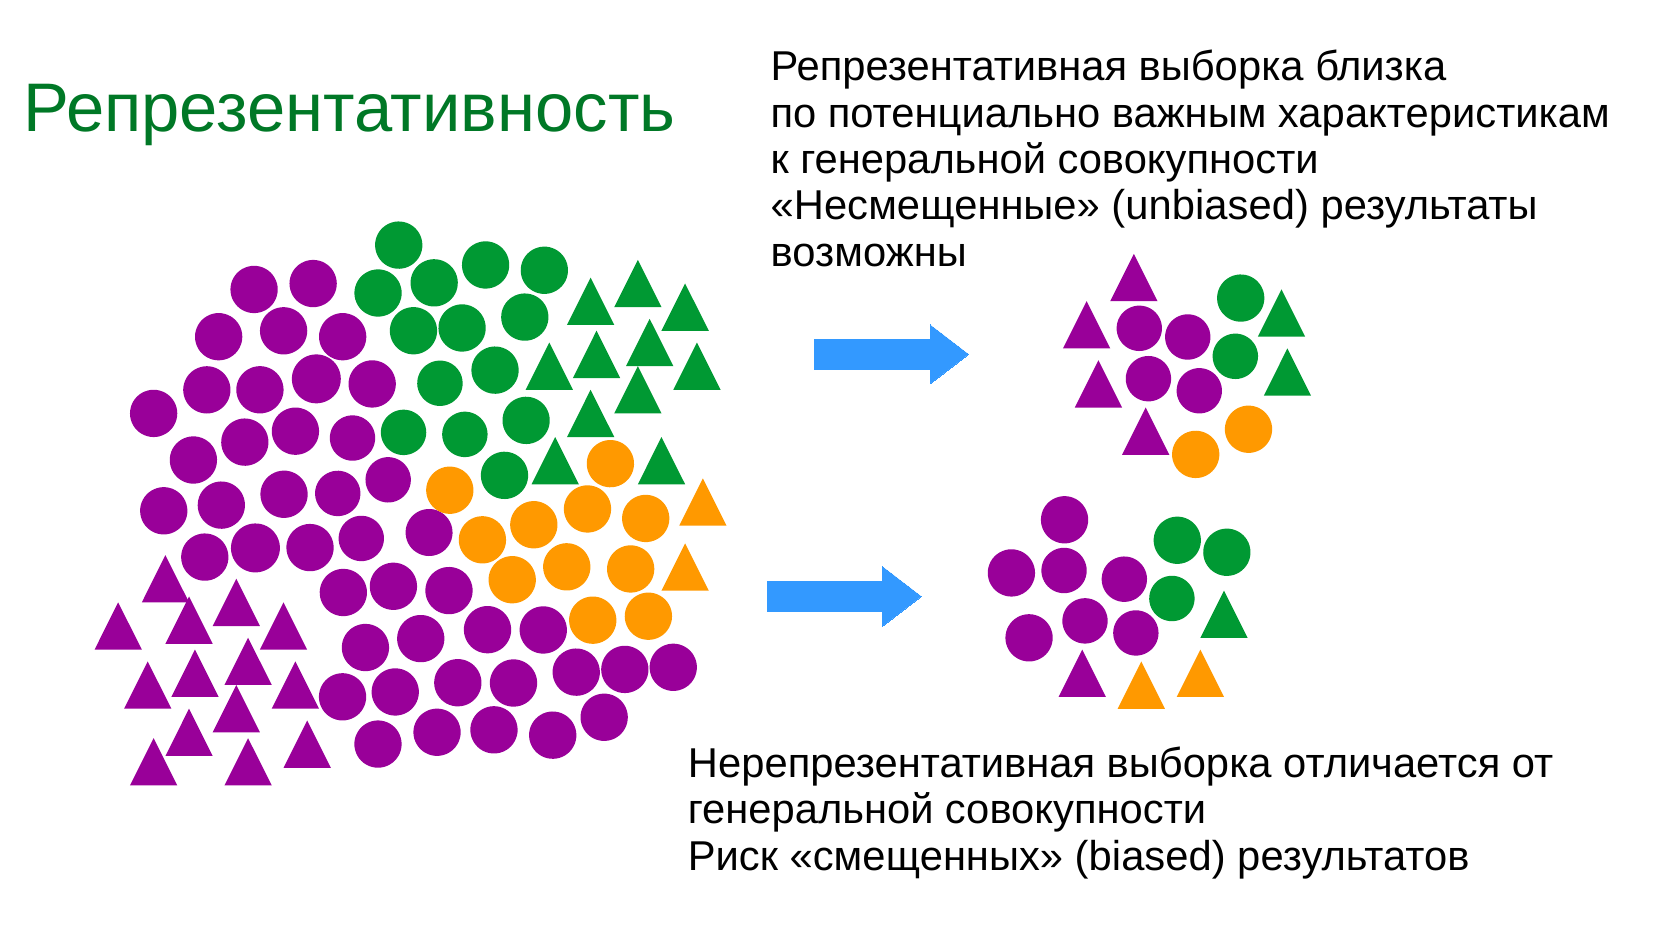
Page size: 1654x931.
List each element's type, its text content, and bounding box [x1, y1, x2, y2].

text_box [165, 708, 213, 756]
text_box [260, 470, 308, 518]
text_box [531, 437, 579, 485]
text_box [224, 738, 272, 786]
text_box [1149, 575, 1195, 622]
text_box [197, 481, 245, 529]
text_box [329, 415, 376, 461]
text_box [489, 659, 538, 707]
text_box [397, 615, 445, 663]
title Репрезентативность [23, 23, 1630, 193]
text_box [417, 360, 463, 406]
text_box [371, 668, 419, 716]
text_box [624, 592, 673, 640]
text_box [354, 720, 402, 768]
text_box [525, 342, 573, 390]
text_box Нерепрезентативная выборка отличается от генеральной совокупности Риск «смещенных» (biased) результатов [673, 732, 1619, 887]
text_box [319, 568, 367, 617]
text_box [1117, 661, 1165, 709]
text_box [283, 720, 331, 768]
text_box [1224, 405, 1273, 453]
text_box [259, 602, 308, 650]
text_box [614, 318, 674, 414]
text_box [1122, 407, 1170, 455]
text_box [389, 304, 486, 355]
text_box [543, 543, 591, 591]
text_box [480, 451, 529, 500]
text_box [661, 283, 709, 331]
text_box [291, 313, 367, 404]
text_box [413, 708, 461, 756]
text_box [529, 711, 577, 759]
text_box [140, 487, 188, 535]
text_box [129, 738, 178, 786]
text_box [129, 389, 178, 438]
text_box [580, 693, 628, 741]
text_box [1113, 610, 1159, 656]
text_box [614, 259, 662, 308]
text_box [1172, 430, 1220, 479]
text_box [461, 241, 510, 289]
text_box [1217, 283, 1265, 322]
text_box [463, 606, 512, 654]
text_box [1074, 360, 1123, 408]
text_box [171, 649, 219, 697]
text_box [169, 436, 218, 484]
text_box Репрезентативная выборка близка по потенциально важным характеристикам к генеральной совокупности «Несмещенные» (unbiased) результаты возможны [755, 35, 1642, 283]
text_box [1062, 301, 1111, 349]
text_box [221, 418, 269, 466]
text_box [563, 485, 612, 533]
text_box [814, 324, 969, 384]
text_box [380, 409, 427, 456]
text_box [622, 494, 670, 543]
text_box [1176, 649, 1225, 697]
text_box [519, 606, 567, 654]
text_box [1058, 649, 1106, 697]
text_box [212, 578, 260, 627]
text_box [1101, 556, 1148, 602]
text_box [637, 437, 686, 485]
text_box [271, 407, 320, 455]
text_box [341, 623, 390, 672]
text_box [405, 466, 474, 557]
text_box [679, 478, 727, 526]
text_box [289, 259, 337, 308]
text_box [124, 661, 172, 709]
text_box [569, 596, 617, 644]
text_box [601, 643, 697, 694]
text_box [1257, 289, 1306, 337]
text_box [572, 330, 621, 379]
text_box [502, 396, 550, 445]
text_box [94, 602, 142, 650]
text_box [286, 523, 334, 572]
text_box [566, 277, 615, 325]
text_box [318, 673, 367, 721]
text_box [338, 515, 384, 562]
text_box [1200, 590, 1248, 638]
text_box [369, 562, 418, 610]
text_box [1062, 598, 1108, 644]
text_box [236, 366, 284, 414]
text_box [442, 411, 488, 458]
text_box [271, 661, 320, 709]
text_box [1263, 348, 1312, 396]
text_box [425, 566, 473, 615]
text_box [230, 523, 280, 573]
text_box [259, 307, 308, 355]
text_box [1005, 614, 1053, 662]
text_box [410, 259, 458, 307]
text_box [1176, 368, 1222, 414]
text_box [1040, 496, 1089, 544]
text_box [987, 549, 1036, 597]
text_box [520, 246, 568, 294]
text_box [607, 545, 655, 593]
text_box [1212, 333, 1259, 380]
text_box [1153, 516, 1201, 564]
text_box [434, 659, 482, 707]
text_box [365, 457, 411, 503]
text_box [1203, 528, 1251, 576]
text_box [501, 293, 549, 341]
text_box [661, 543, 709, 591]
text_box [458, 516, 536, 604]
text_box [552, 648, 600, 696]
text_box [566, 389, 615, 438]
text_box [1125, 355, 1172, 402]
text_box [183, 366, 231, 414]
text_box [1116, 305, 1162, 352]
text_box [315, 470, 361, 517]
text_box [673, 342, 721, 390]
text_box [1110, 283, 1158, 302]
text_box [230, 265, 278, 314]
text_box [141, 555, 213, 644]
text_box [212, 637, 272, 733]
text_box [470, 706, 518, 754]
text_box [1041, 547, 1087, 594]
text_box [586, 440, 635, 488]
text_box [510, 501, 558, 549]
text_box [195, 313, 243, 361]
text_box [1165, 314, 1211, 360]
text_box [181, 533, 229, 581]
text_box [375, 221, 423, 269]
text_box [354, 269, 402, 317]
text_box [767, 566, 922, 627]
text_box [348, 360, 396, 408]
text_box [471, 346, 519, 394]
